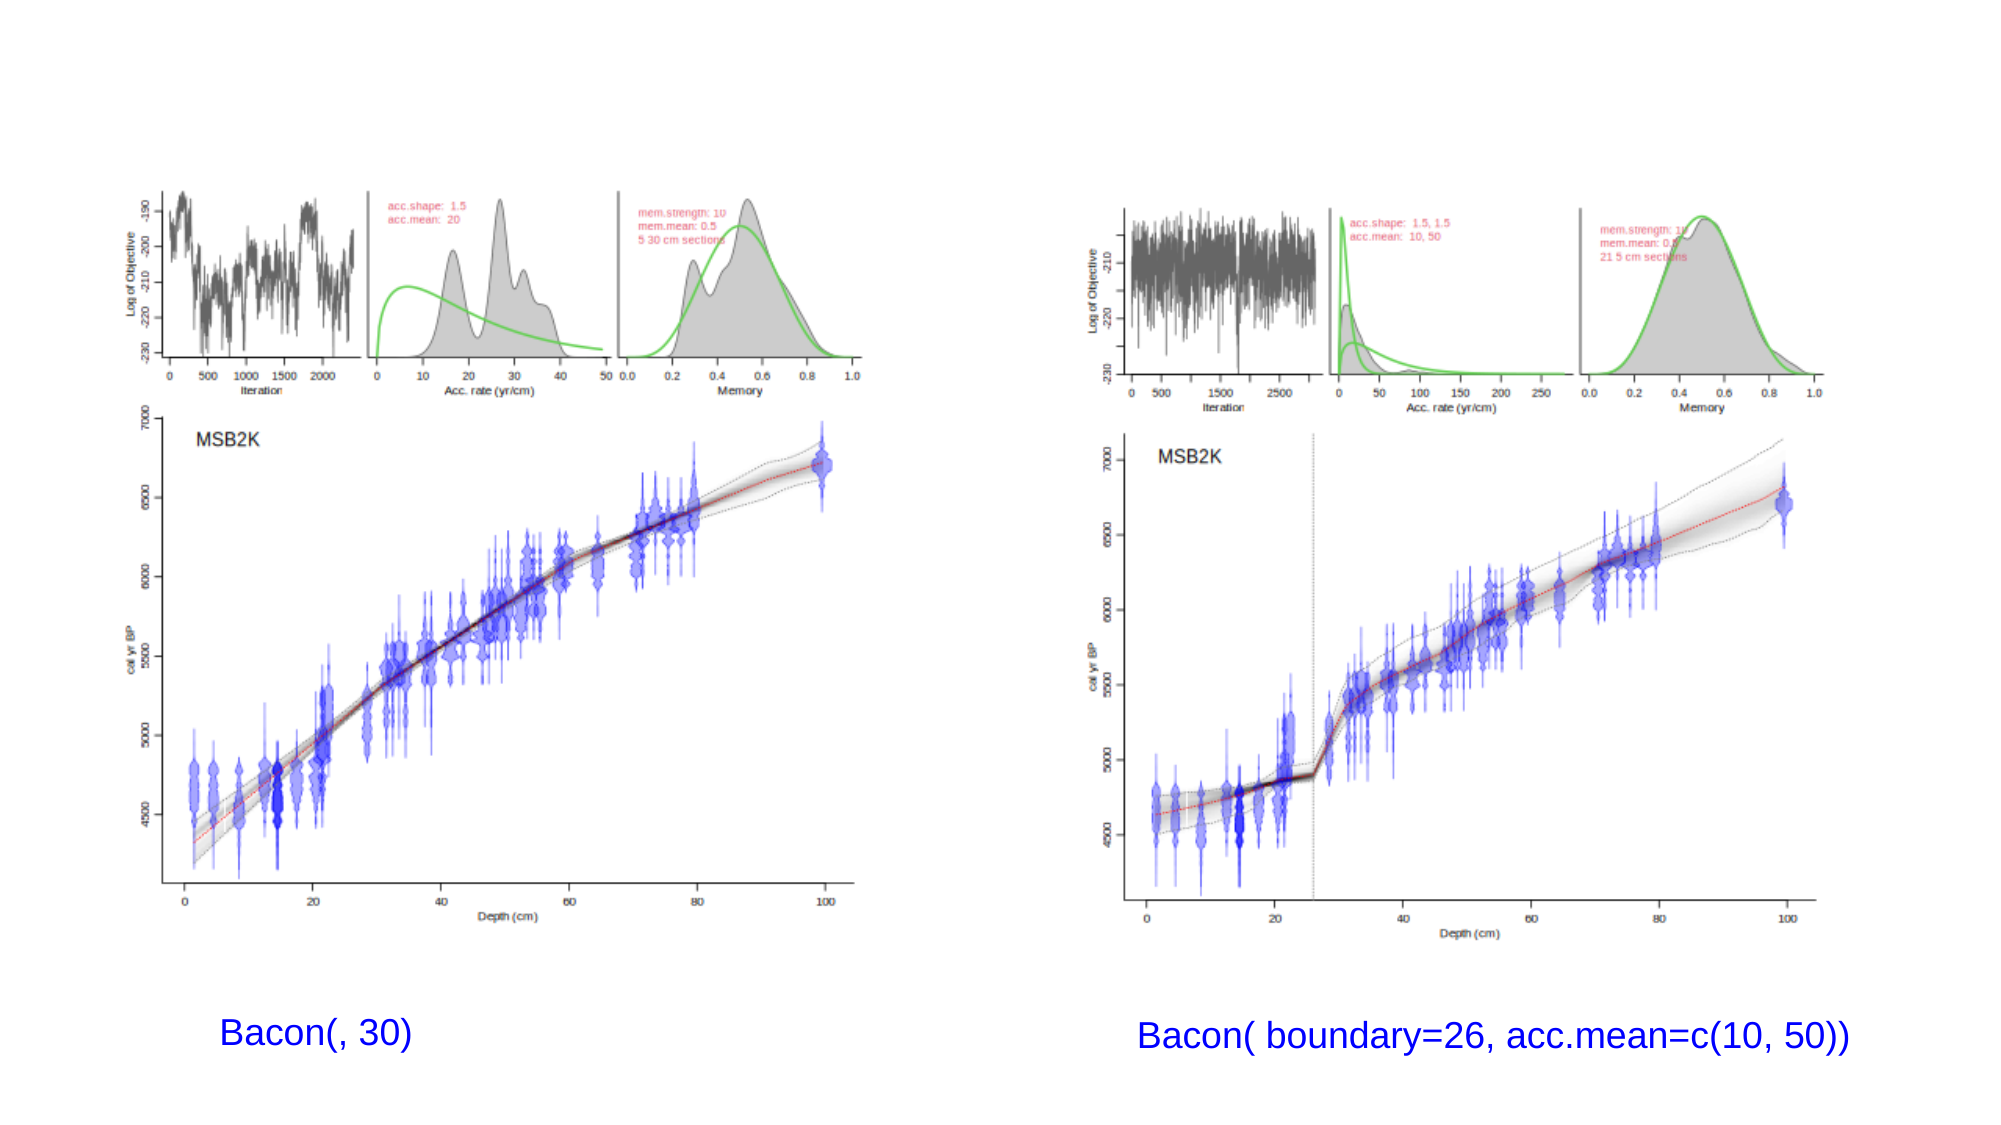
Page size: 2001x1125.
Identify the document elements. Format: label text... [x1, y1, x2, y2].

picture [118, 177, 869, 928]
picture [1080, 194, 1831, 945]
text_box Bacon(, 30) [204, 1003, 428, 1061]
text_box Bacon( boundary=26, acc.mean=c(10, 50)) [1122, 1006, 1866, 1064]
